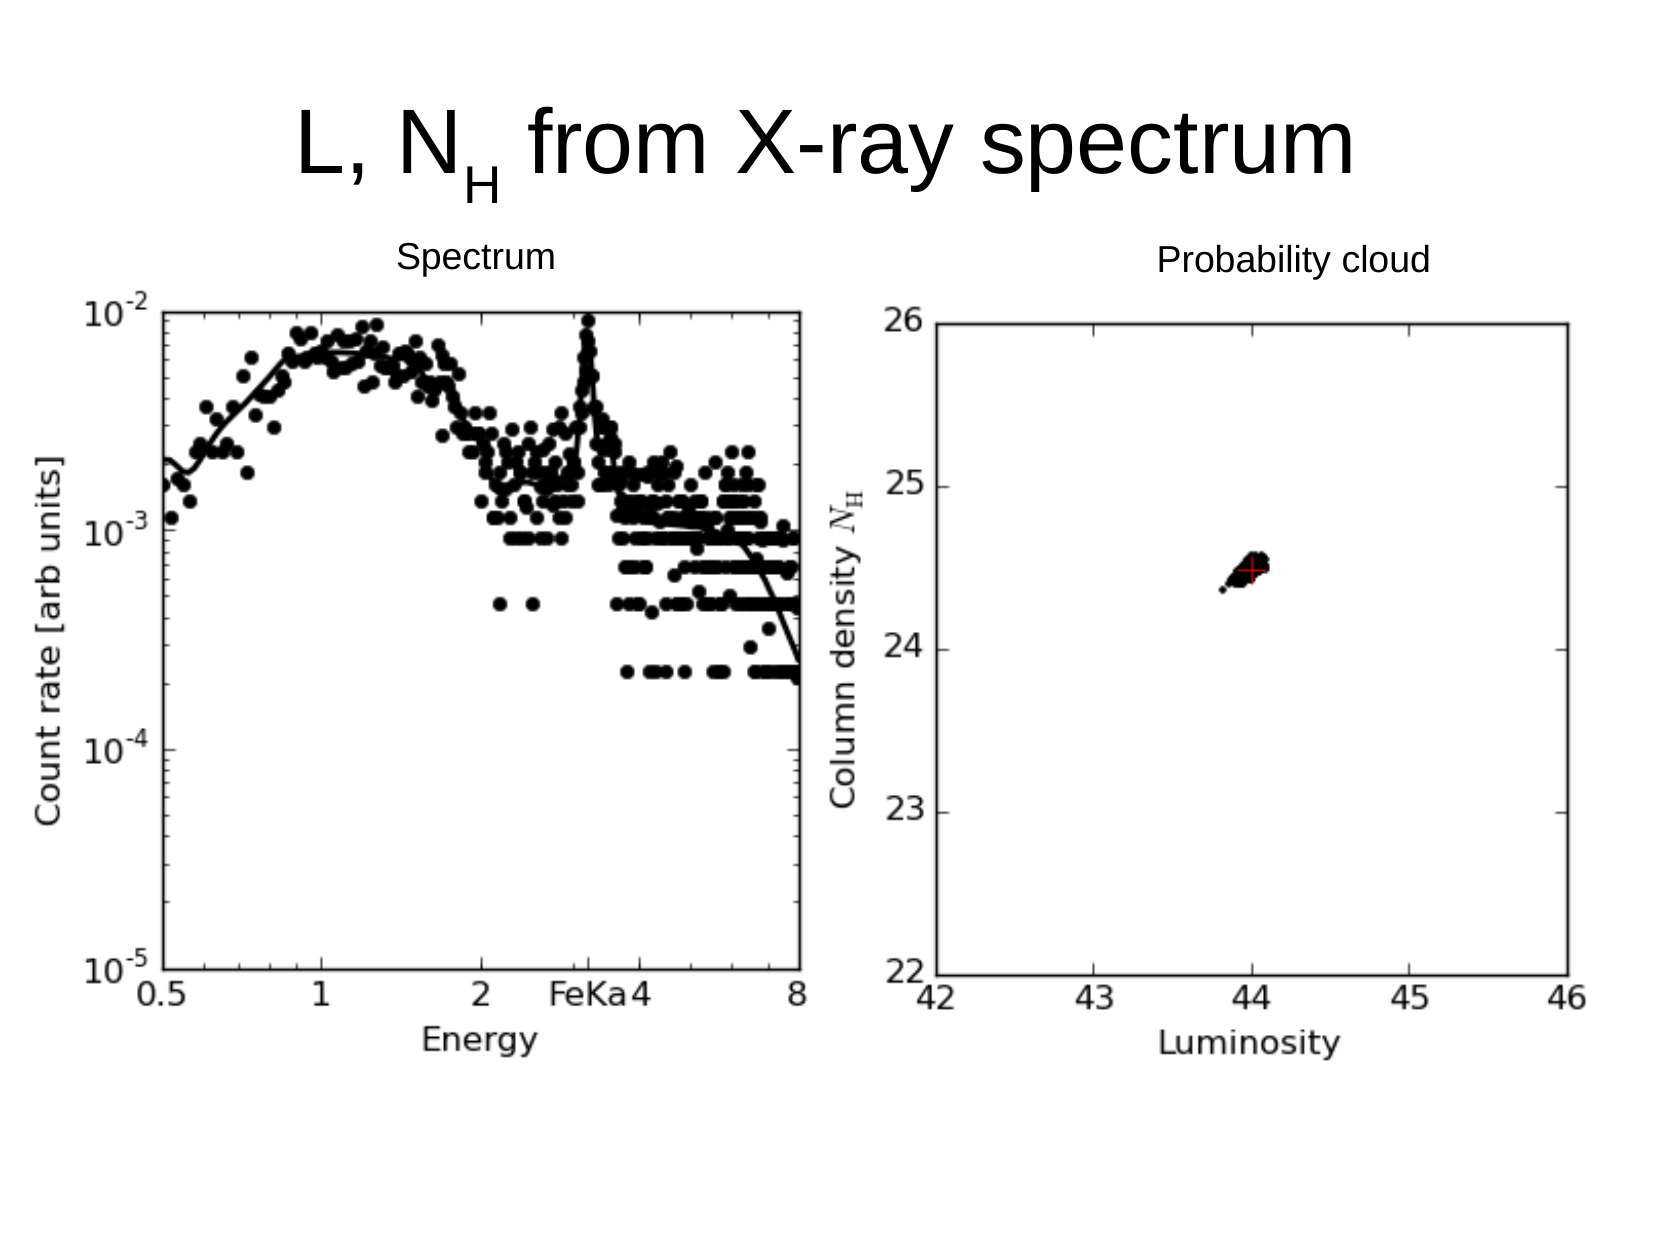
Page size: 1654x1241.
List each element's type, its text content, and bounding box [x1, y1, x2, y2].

text_box Probability cloud [975, 231, 1613, 289]
title L, NH from X-ray spectrum [82, 49, 1571, 257]
text_box Spectrum [157, 228, 796, 286]
picture [15, 269, 1606, 1082]
